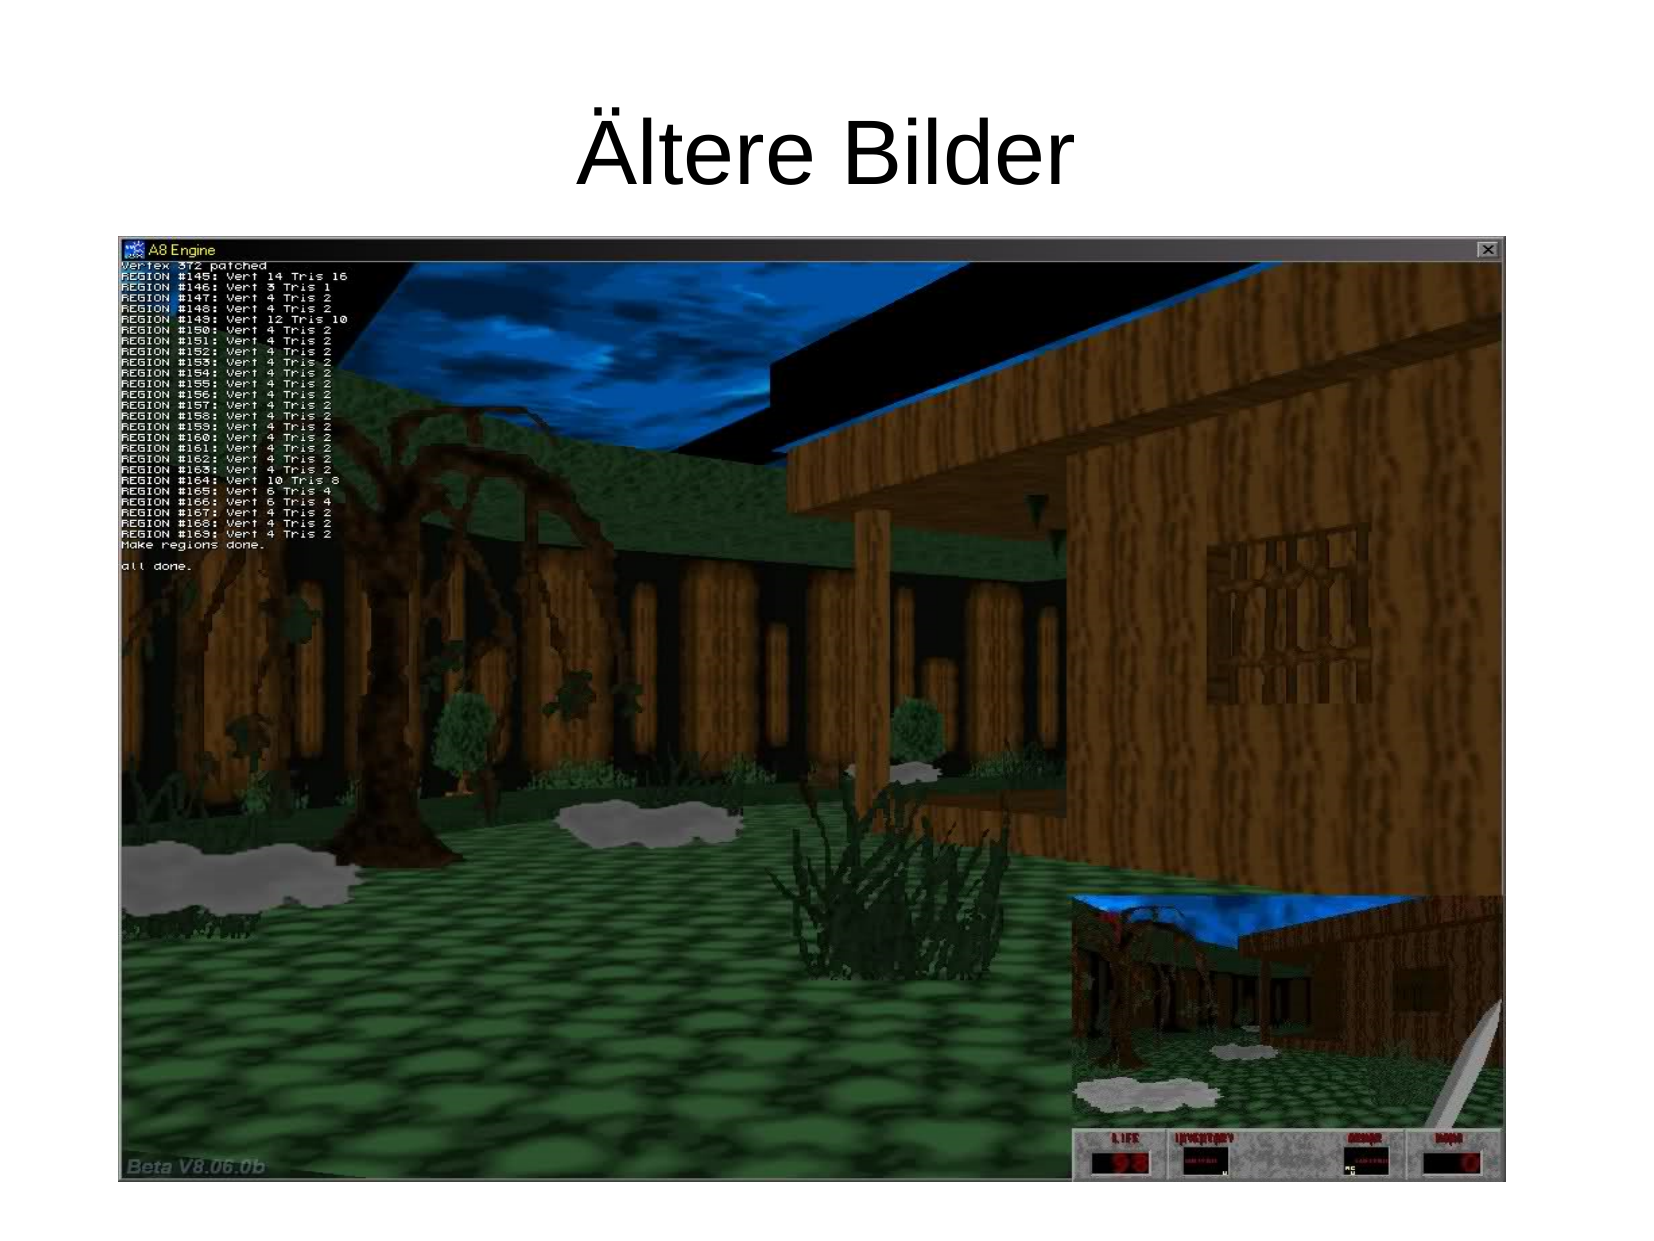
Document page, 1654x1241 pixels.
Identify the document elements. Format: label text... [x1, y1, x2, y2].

title Ältere Bilder [82, 49, 1571, 257]
picture [118, 236, 1506, 1182]
